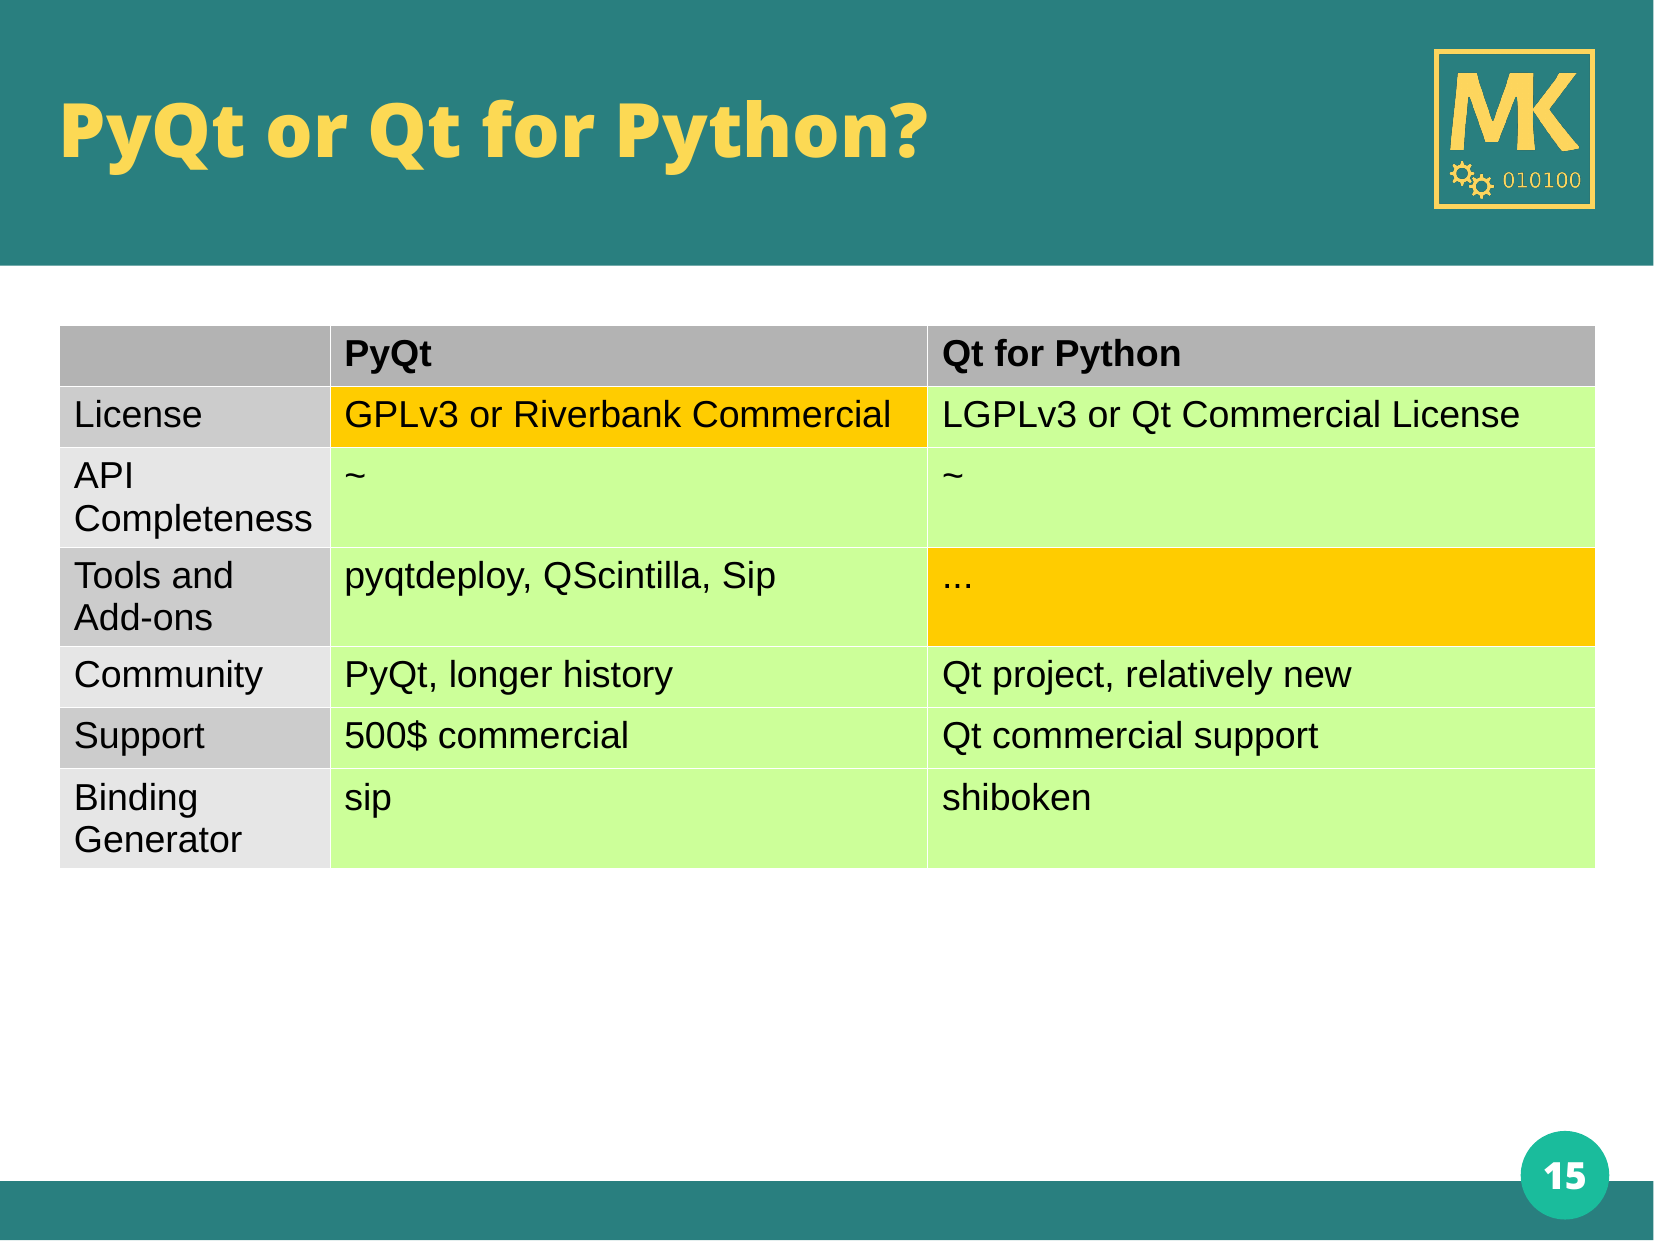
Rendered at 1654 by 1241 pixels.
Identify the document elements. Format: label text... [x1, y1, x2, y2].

title PyQt or Qt for Python? [59, 49, 1595, 207]
table_cell PyQt, longer history [331, 647, 927, 707]
table_cell sip [331, 769, 927, 868]
table_cell LGPLv3 or Qt Commercial License [928, 387, 1595, 447]
table_cell 500$ commercial [331, 708, 927, 768]
table_cell Qt commercial support [928, 708, 1595, 768]
table_cell License [60, 387, 330, 447]
table_header [60, 326, 330, 386]
table_cell Support [60, 708, 330, 768]
table_cell GPLv3 or Riverbank Commercial [331, 387, 927, 447]
table_cell ... [928, 548, 1595, 646]
table_cell Binding Generator [60, 769, 330, 868]
table_header Qt for Python [928, 326, 1595, 386]
table_header PyQt [331, 326, 927, 386]
table_cell Community [60, 647, 330, 707]
table_cell ~ [331, 448, 927, 547]
table_cell pyqtdeploy, QScintilla, Sip [331, 548, 927, 646]
table_cell ~ [928, 448, 1595, 547]
table_cell Tools and Add-ons [60, 548, 330, 646]
table_cell shiboken [928, 769, 1595, 868]
table_cell API Completeness [60, 448, 330, 547]
table_cell Qt project, relatively new [928, 647, 1595, 707]
